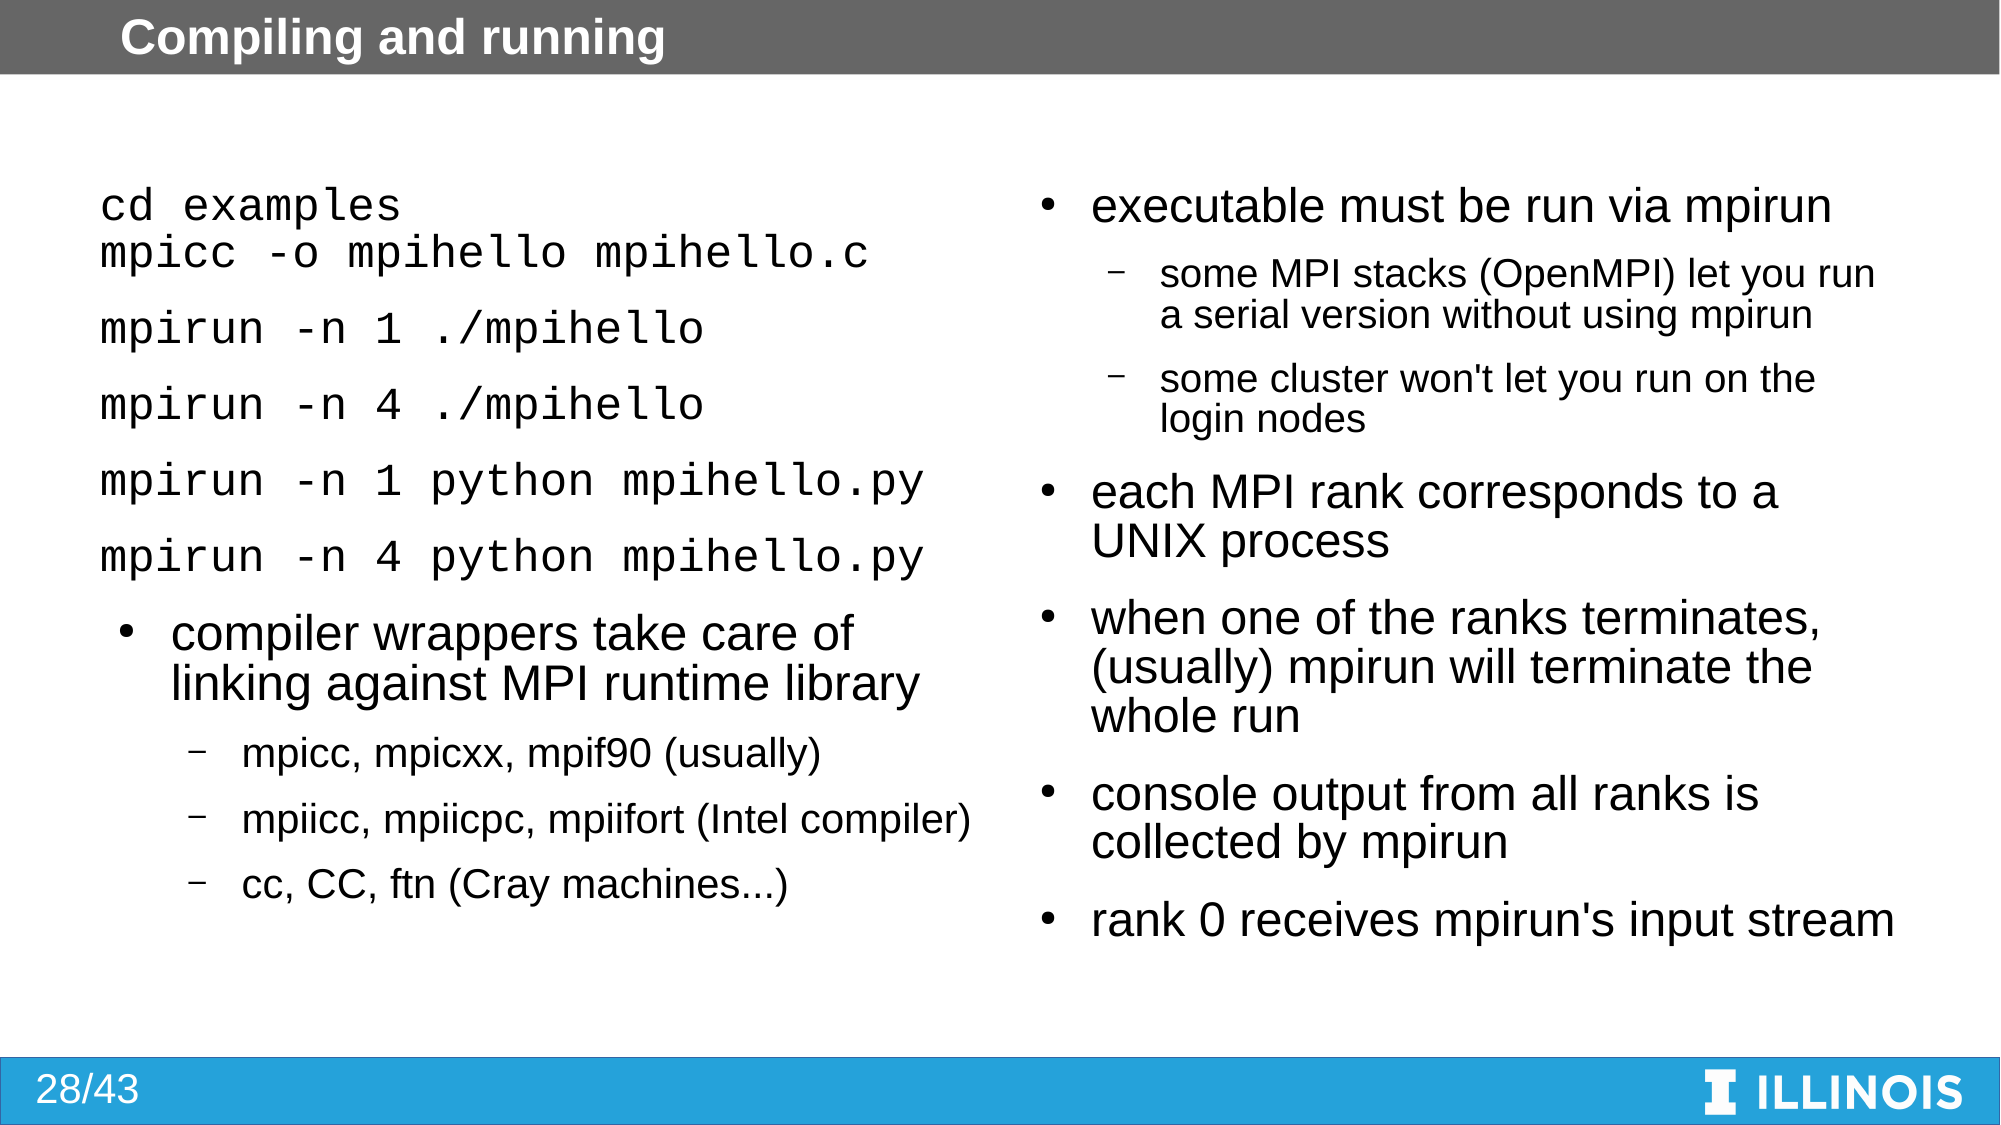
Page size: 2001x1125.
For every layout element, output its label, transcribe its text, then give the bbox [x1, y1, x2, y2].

list cd examples mpicc -o mpihello mpihello.c mpirun -n 1 ./mpihello mpirun -n 4 ./mpihello mpirun -n 1 python mpihello.py mpirun -n 4 python mpihello.py compiler wrappers take care of linking against MPI runtime library mpicc, mpicxx, mpif90 (usually) mpiicc, mpiicpc, mpiifort (Intel compiler) cc, CC, ftn (Cray machines...) [99, 183, 979, 1022]
list executable must be run via mpirun some MPI stacks (OpenMPI) let you run a serial version without using mpirun some cluster won't let you run on the login nodes each MPI rank corresponds to a UNIX process when one of the ranks terminates, (usually) mpirun will terminate the whole run console output from all ranks is collected by mpirun rank 0 receives mpirun's input stream [1022, 183, 1901, 1022]
title Compiling and running [0, 0, 2000, 75]
picture [1705, 1069, 1962, 1115]
